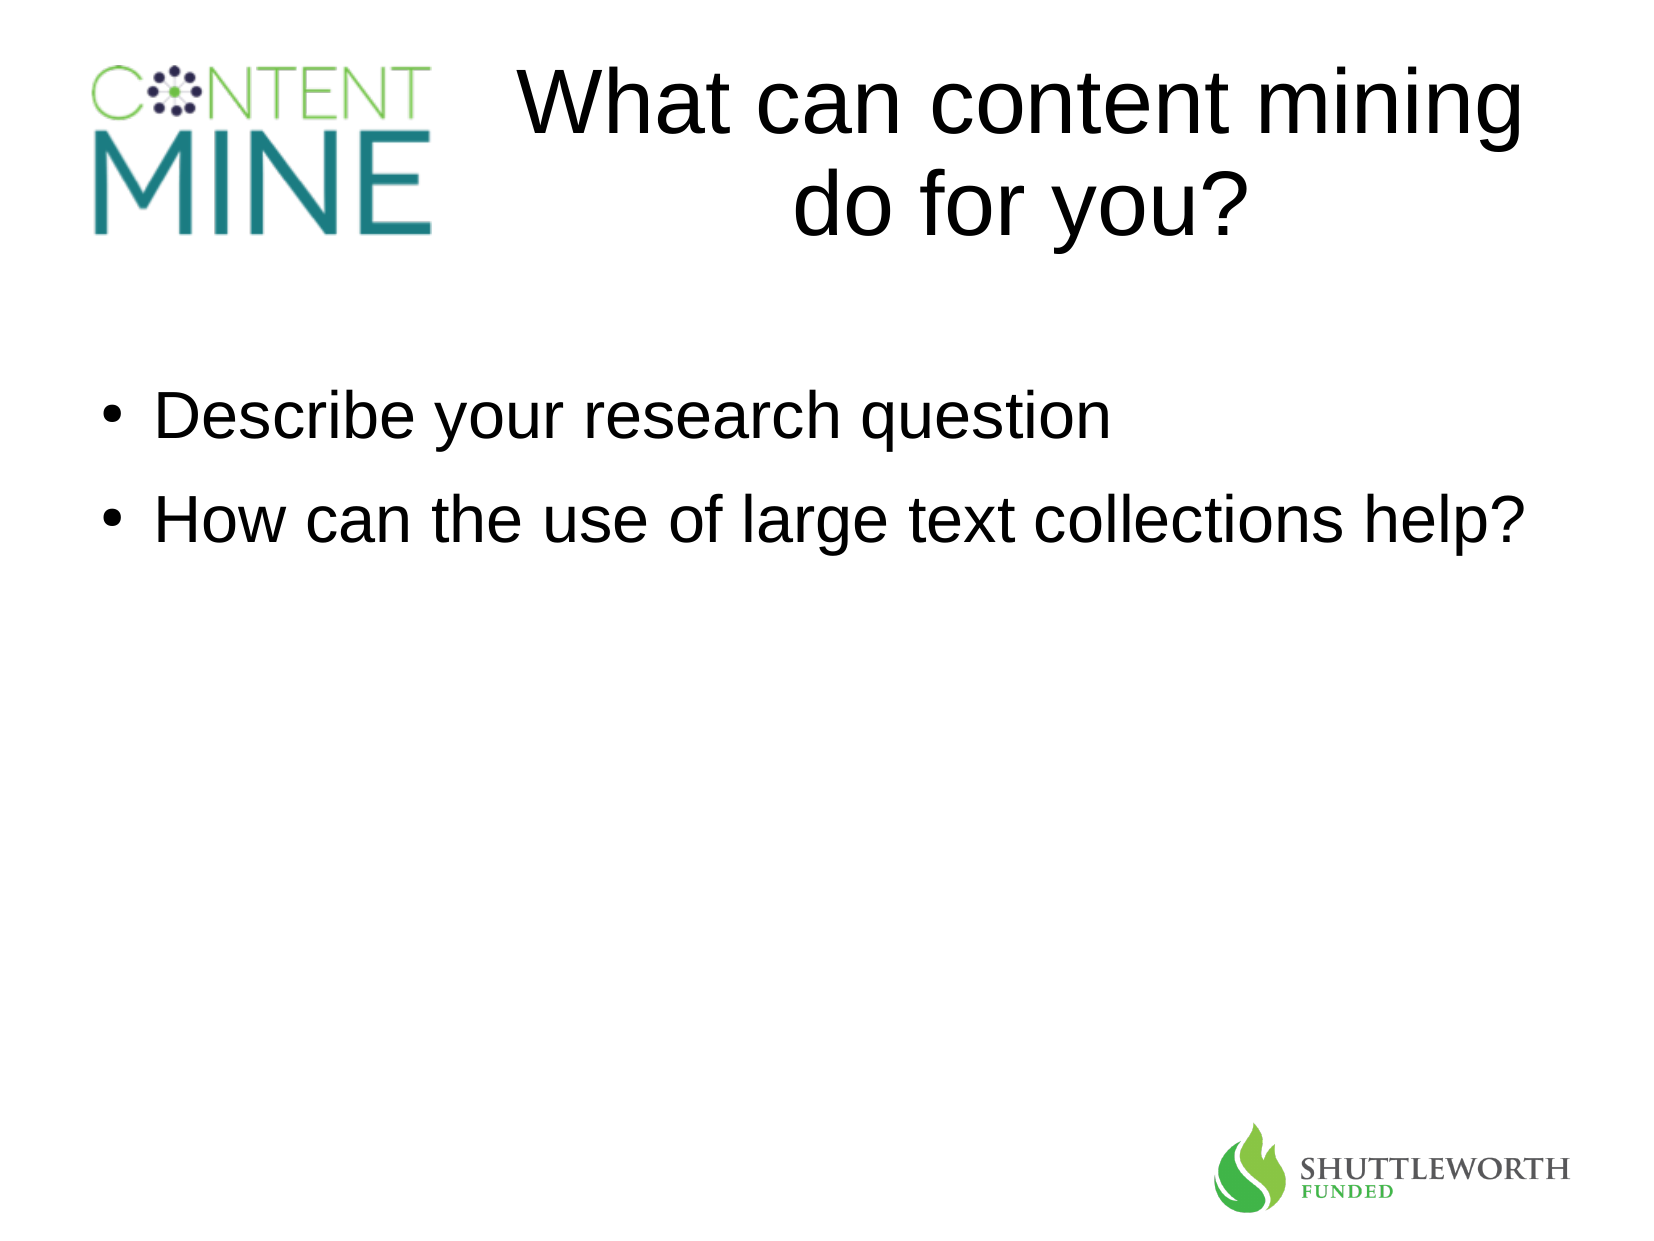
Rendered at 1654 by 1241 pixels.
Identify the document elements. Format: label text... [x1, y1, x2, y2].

picture [91, 64, 432, 236]
picture [1200, 1112, 1581, 1222]
list Describe your research question How can the use of large text collections help? [82, 377, 1571, 1010]
title What can content mining do for you? [472, 49, 1571, 257]
